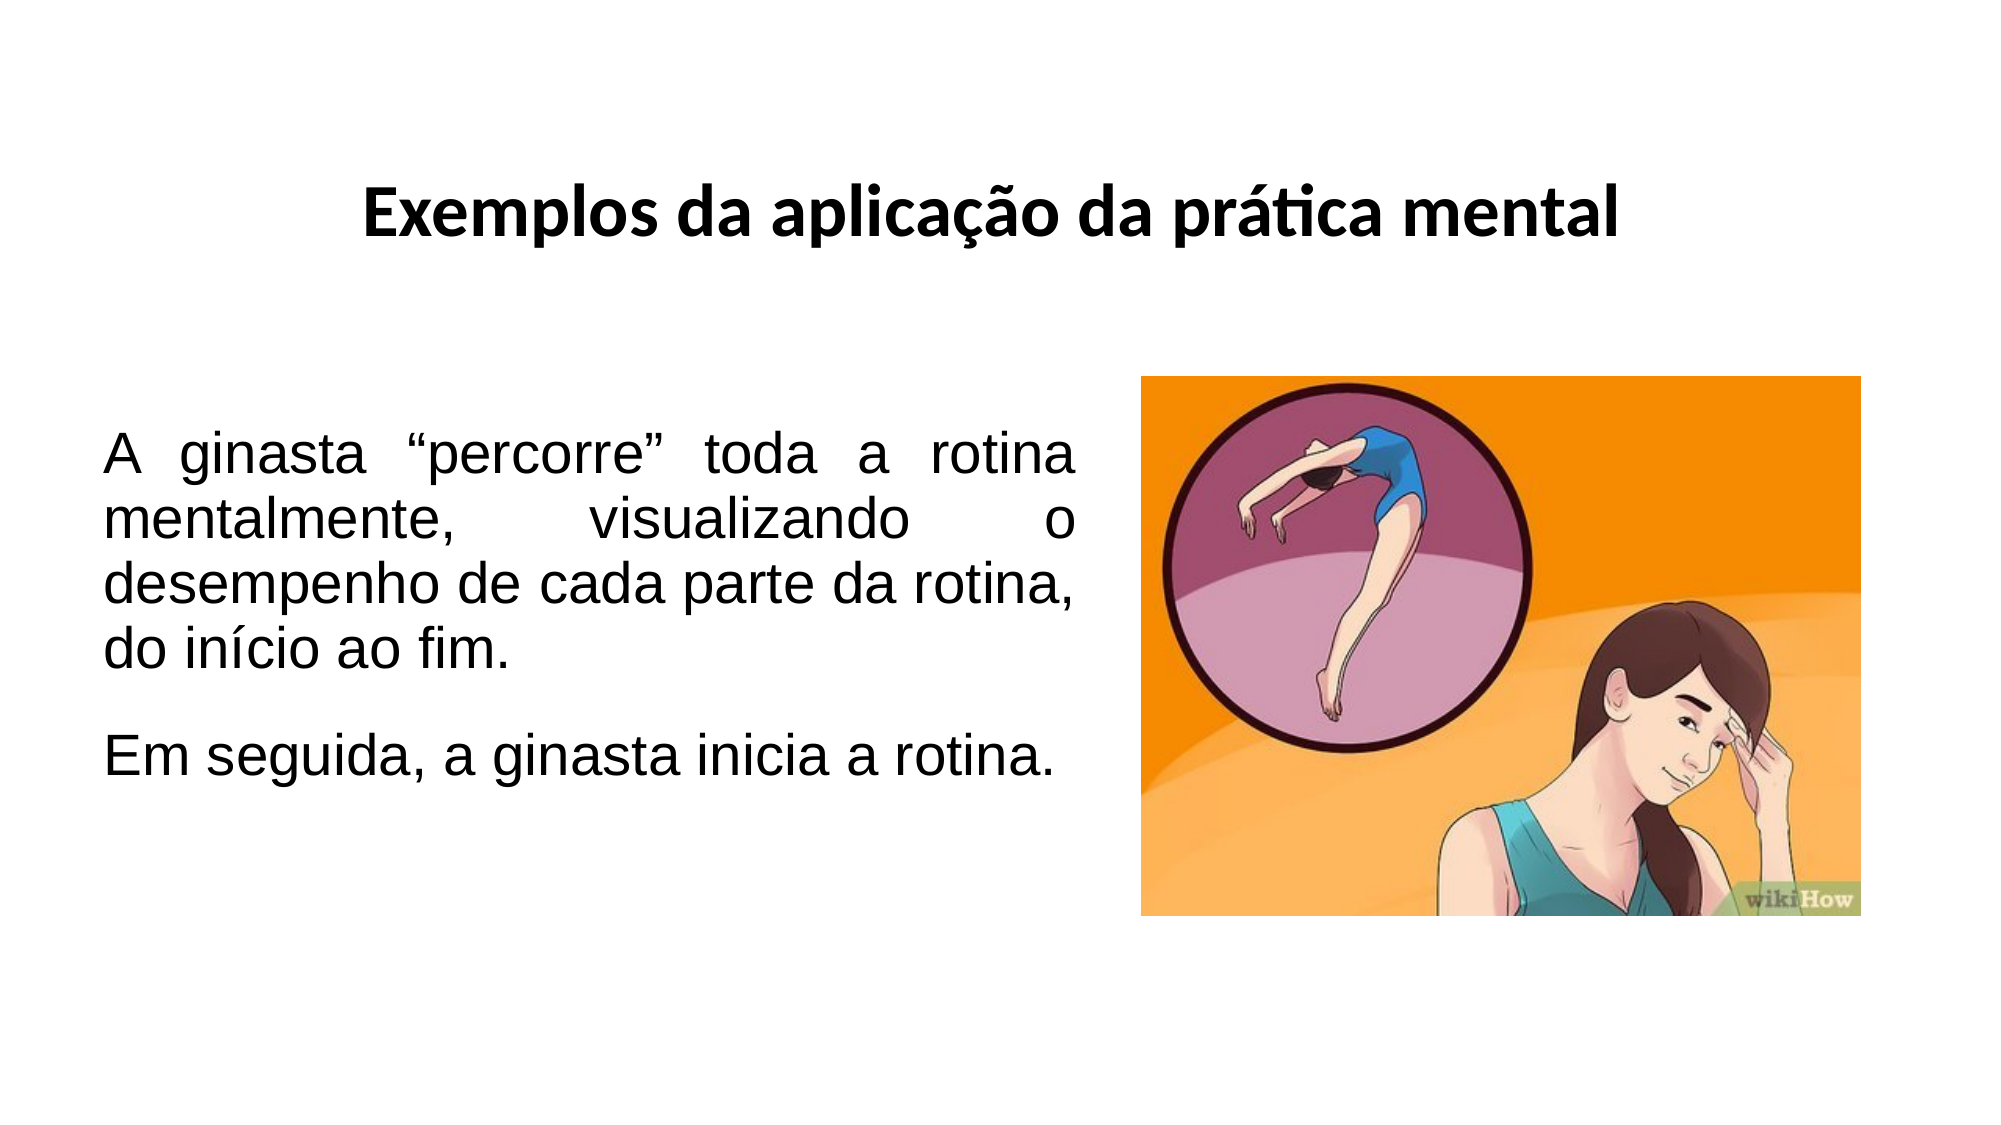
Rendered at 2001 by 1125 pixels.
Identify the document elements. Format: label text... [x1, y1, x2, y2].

text_box A ginasta “percorre” toda a rotina mentalmente, visualizando o desempenho de cada parte da rotina, do início ao fim. Em seguida, a ginasta inicia a rotina. [88, 413, 1093, 991]
picture [1141, 376, 1861, 916]
title Exemplos da aplicação da prática mental [242, 21, 1743, 414]
